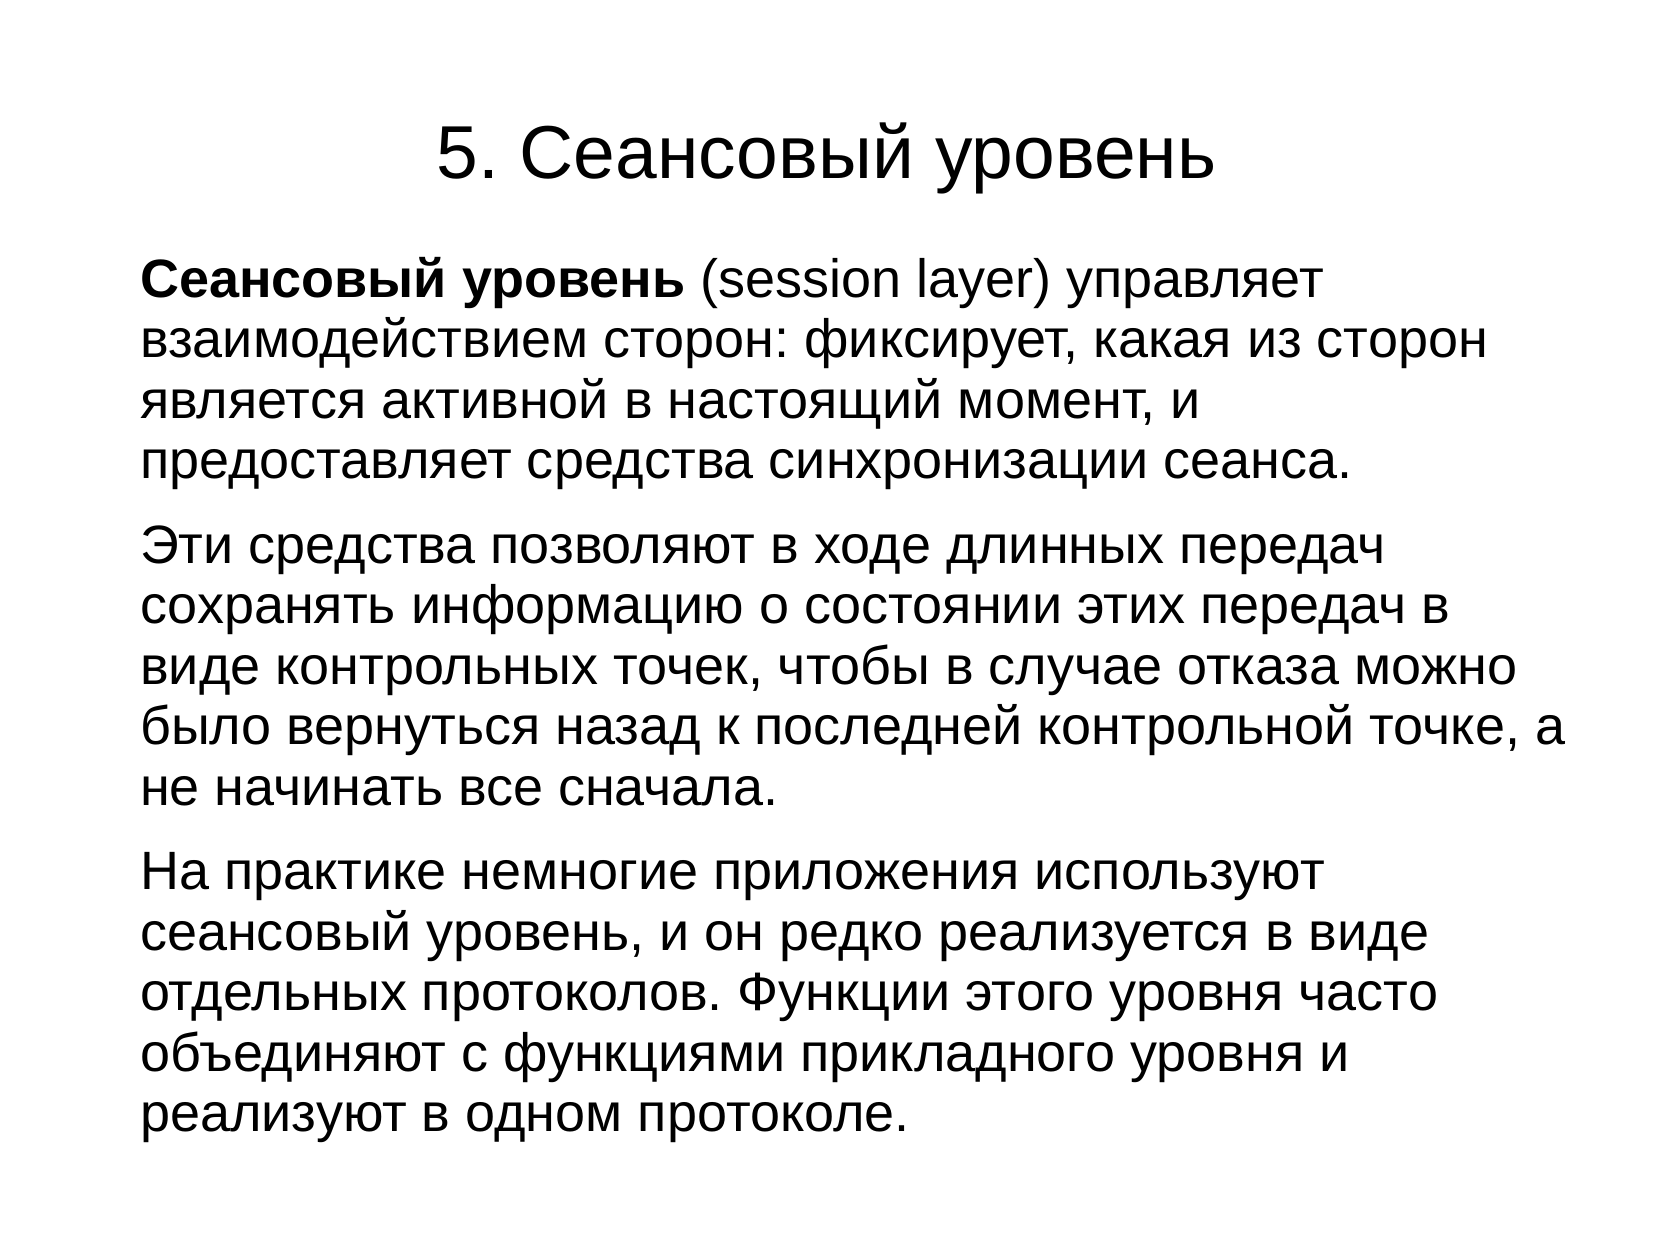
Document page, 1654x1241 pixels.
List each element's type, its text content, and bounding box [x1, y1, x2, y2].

list Сеансовый уровень (session layer) управляет взаимодействием сторон: фиксирует, какая из сторон является активной в настоящий момент, и предоставляет средства синхронизации сеанса. Эти средства позволяют в ходе длинных передач сохранять информацию о состоянии этих передач в виде контрольных точек, чтобы в случае отказа можно было вернуться назад к последней контрольной точке, а не начинать все сначала. На практике немногие приложения используют сеансовый уровень, и он редко реализуется в виде отдельных протоколов. Функции этого уровня часто объединяют с функциями прикладного уровня и реализуют в одном протоколе. [82, 248, 1571, 1158]
title 5. Сеансовый уровень [82, 49, 1571, 248]
